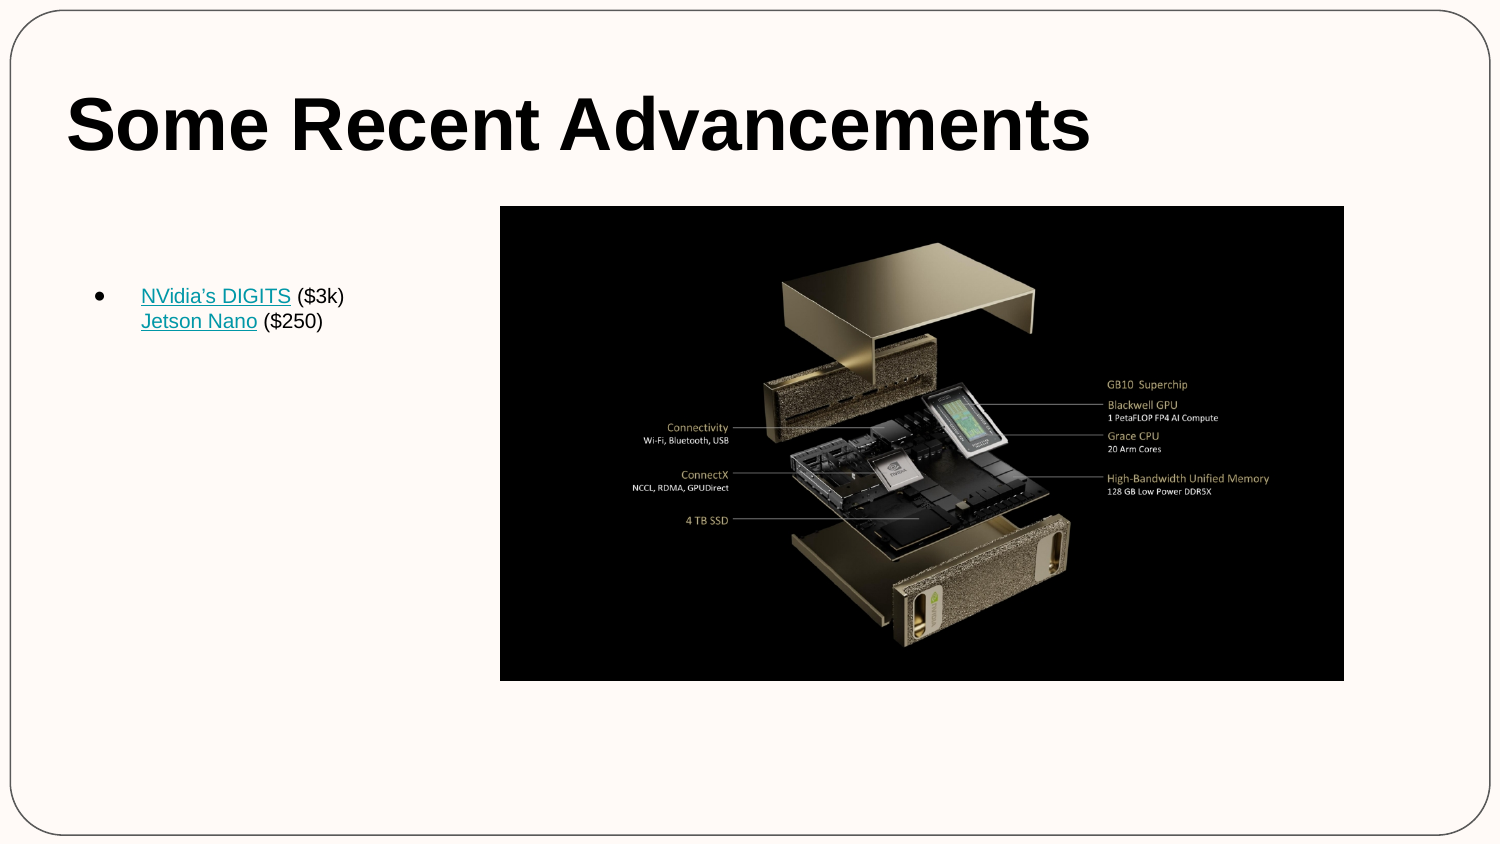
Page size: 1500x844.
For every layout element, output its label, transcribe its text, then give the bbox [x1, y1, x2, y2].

picture [500, 206, 1344, 681]
title NVidia’s DIGITS ($3k) Jetson Nano ($250) [51, 235, 434, 381]
title Some Recent Advancements [51, 51, 1449, 190]
